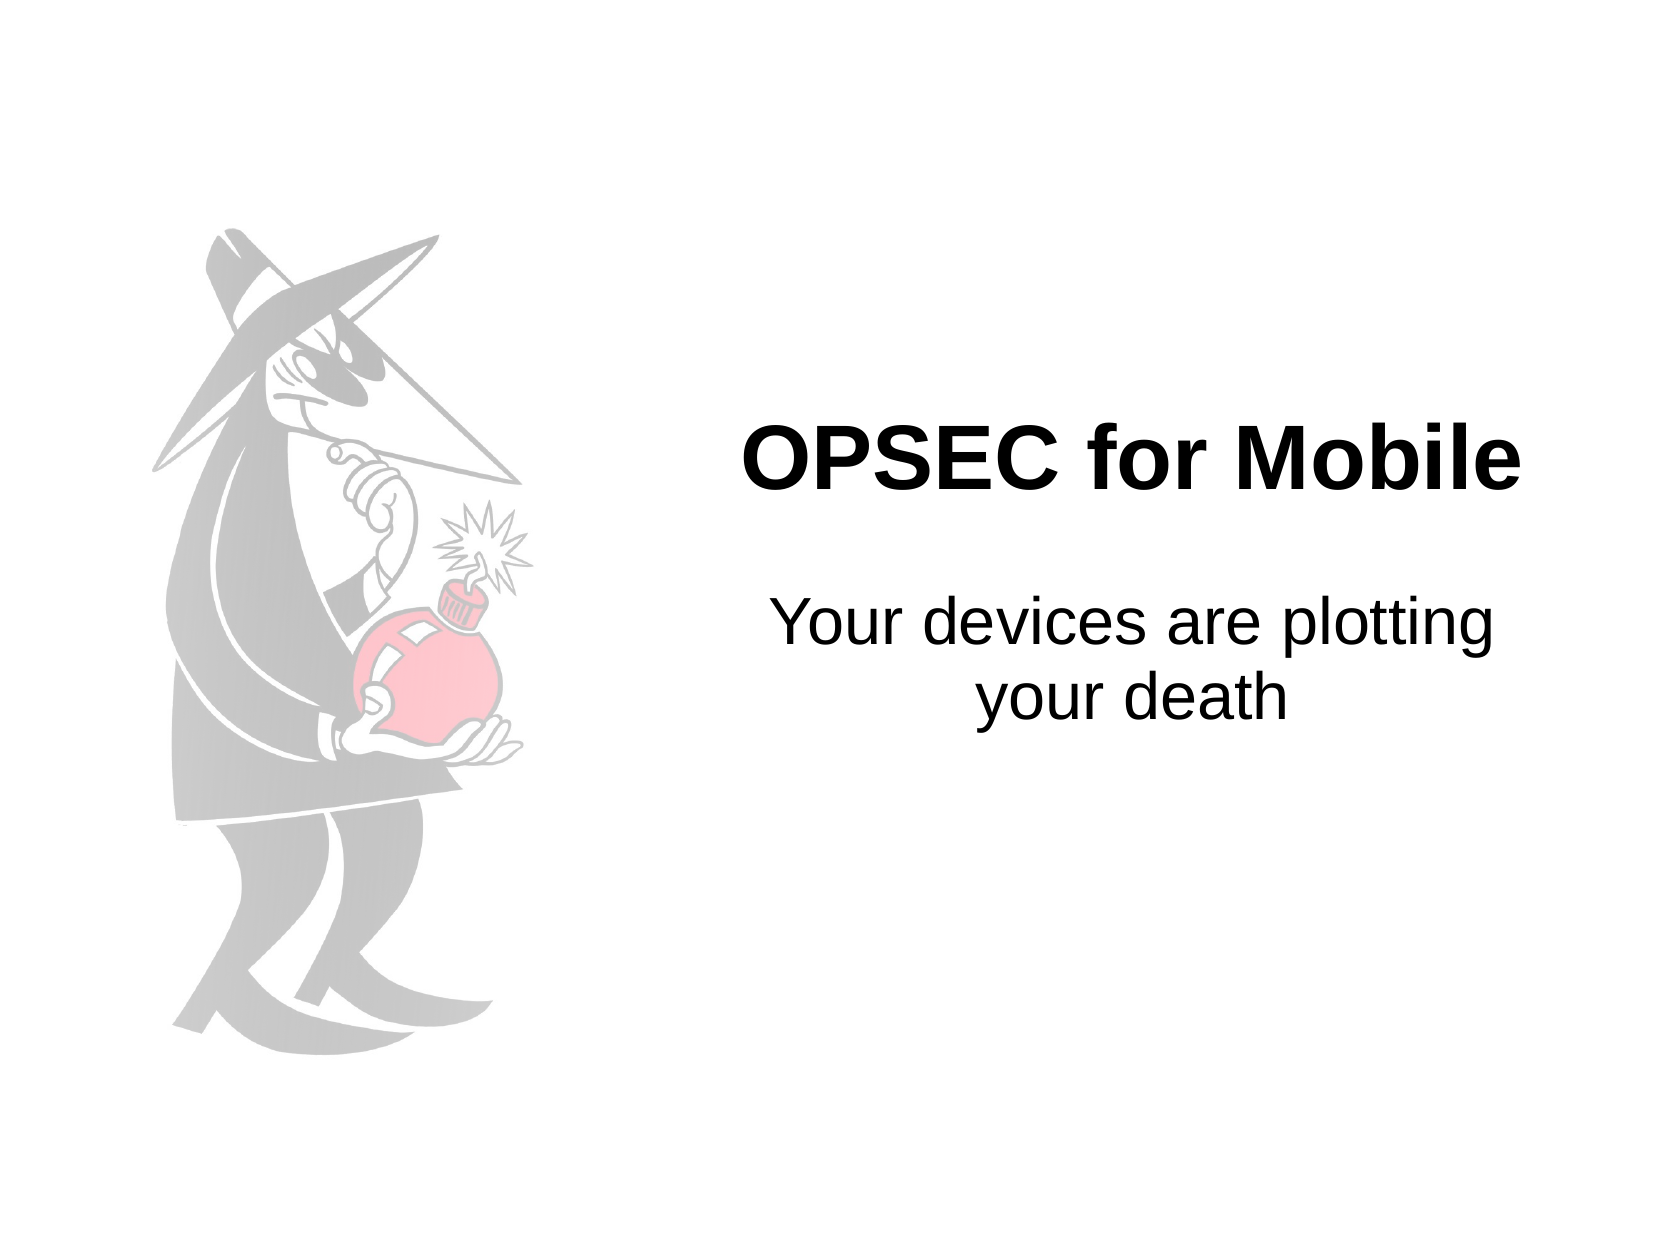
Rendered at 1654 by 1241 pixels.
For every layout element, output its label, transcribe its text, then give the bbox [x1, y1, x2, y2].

picture [45, 194, 1283, 1123]
title OPSEC for Mobile Your devices are plotting your death [705, 345, 1561, 796]
